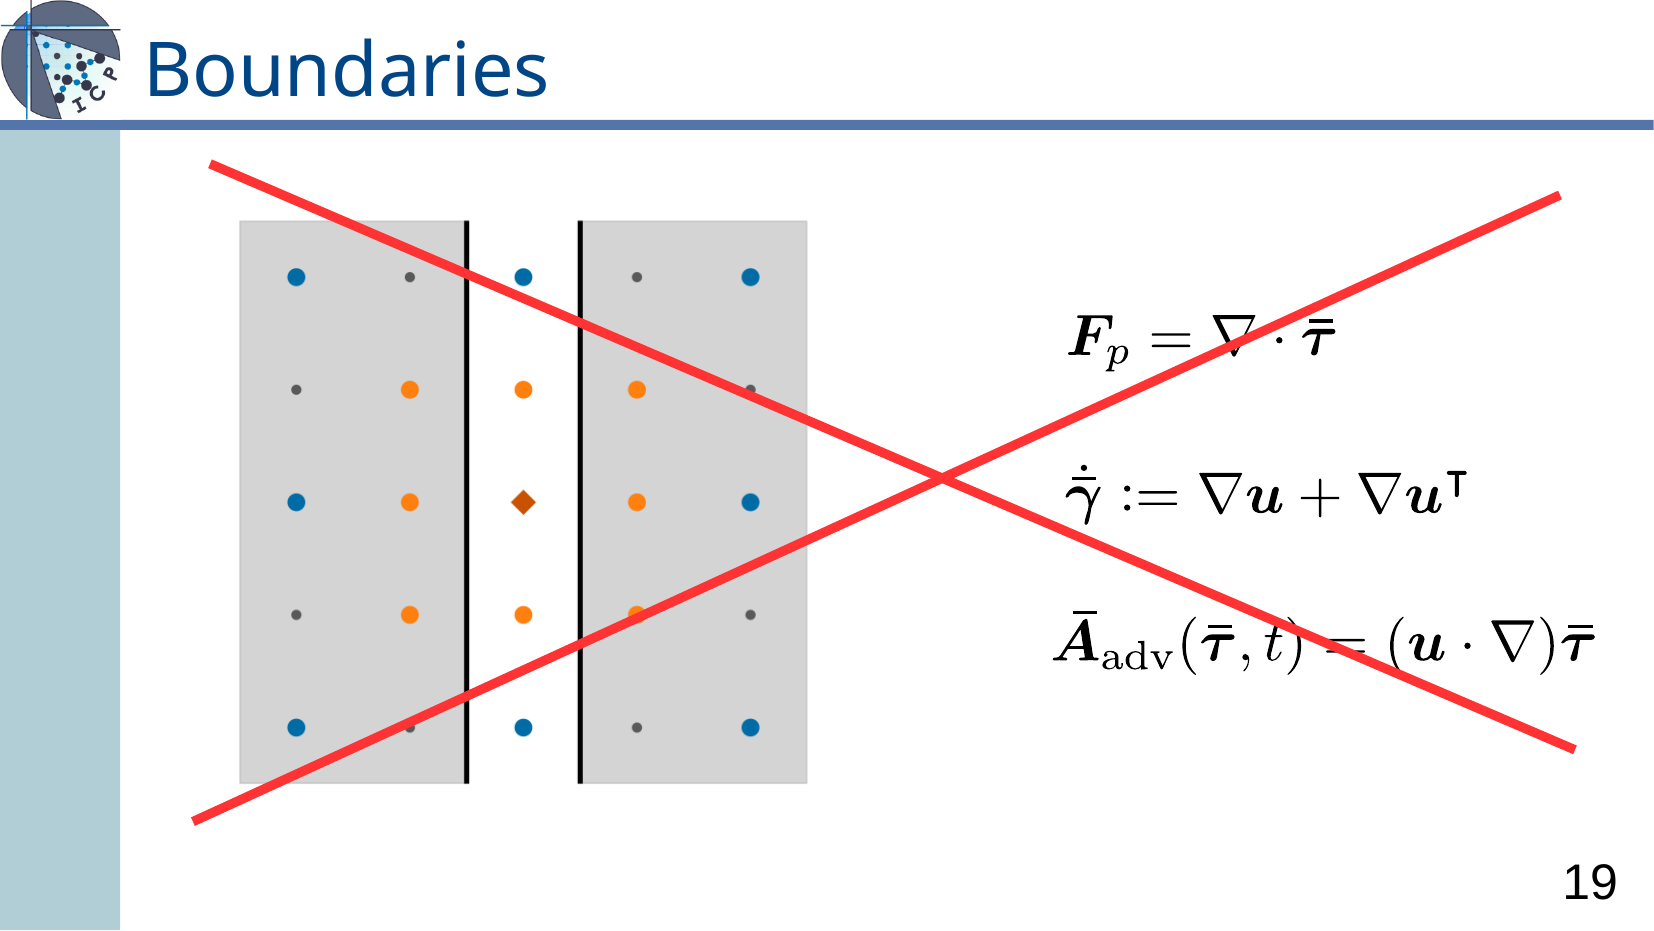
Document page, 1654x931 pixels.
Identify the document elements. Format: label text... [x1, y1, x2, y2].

text_box [1188, 314, 1339, 372]
text_box [1050, 611, 1386, 675]
picture [314, 202, 826, 422]
text_box [1266, 611, 1598, 675]
picture [171, 202, 826, 844]
picture [0, 0, 121, 120]
text_box [1065, 314, 1286, 372]
title Boundaries [135, 0, 1636, 121]
text_box [1064, 464, 1471, 525]
